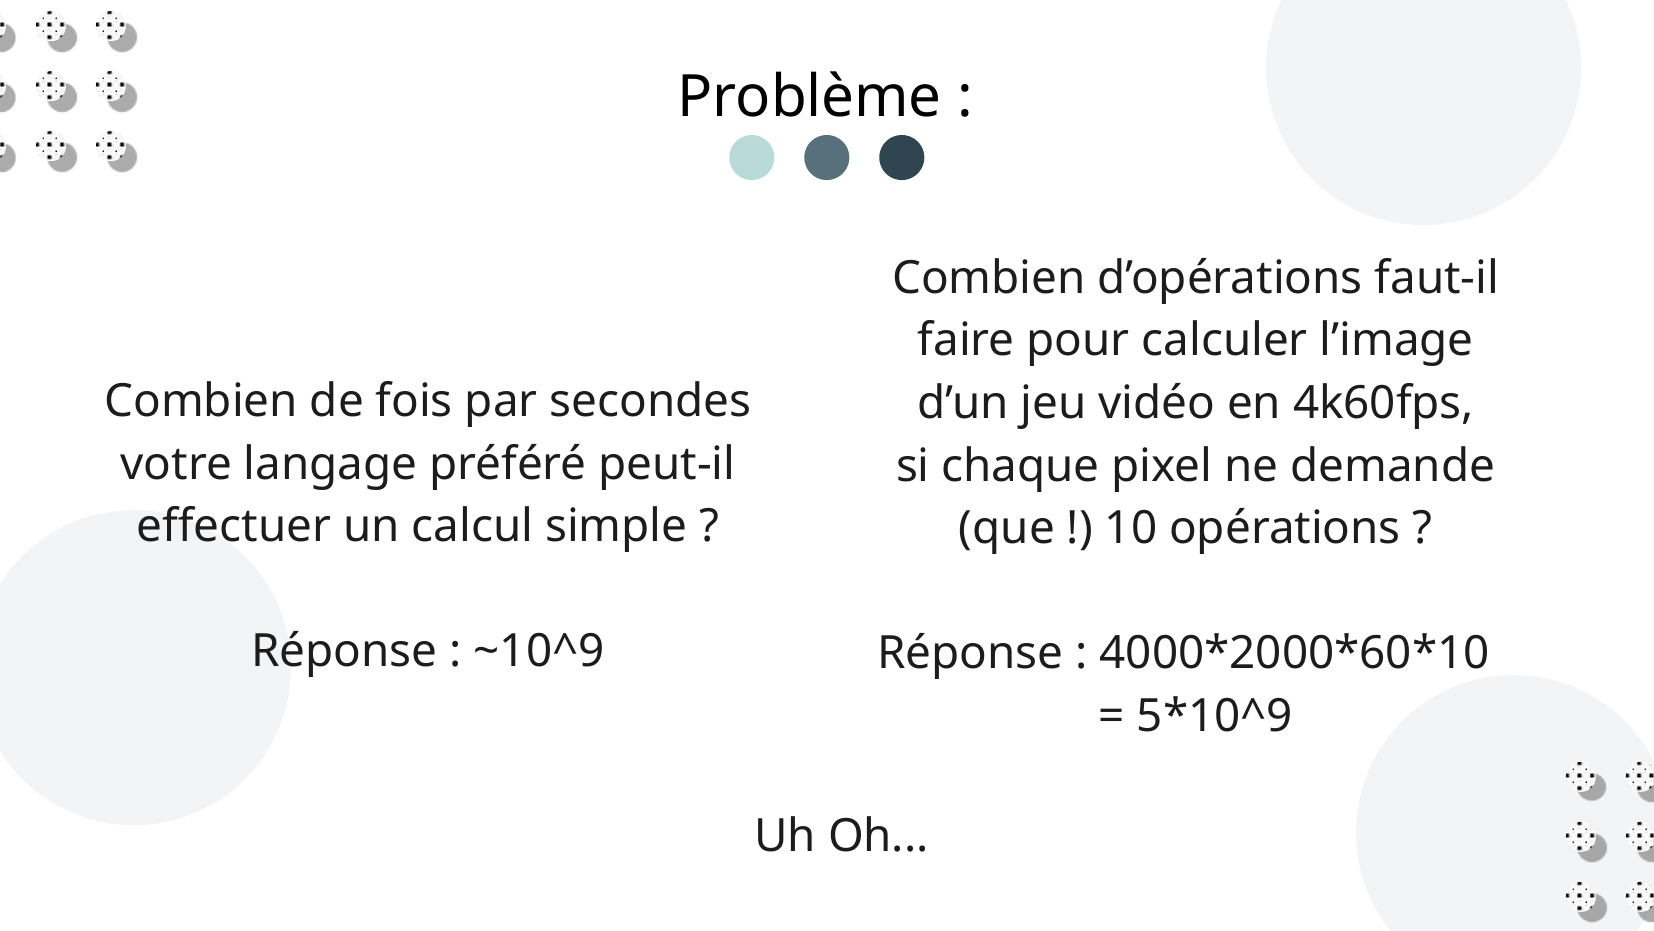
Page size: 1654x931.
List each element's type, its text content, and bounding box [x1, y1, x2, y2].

picture [1625, 761, 1654, 792]
text_box Uh Oh... [501, 794, 1182, 875]
text_box [729, 135, 775, 181]
picture [95, 71, 126, 102]
picture [35, 71, 66, 102]
picture [1625, 881, 1654, 912]
text_box [879, 135, 925, 181]
text_box [804, 135, 850, 181]
picture [35, 131, 67, 162]
picture [0, 74, 6, 99]
picture [1565, 881, 1596, 912]
picture [95, 131, 127, 162]
text_box Problème : [420, 46, 1231, 132]
picture [0, 14, 6, 39]
text_box Combien d’opérations faut-il faire pour calculer l’image d’un jeu vidéo en 4k60fps, si chaque pixel ne demande (que !) 10 opérations ? Réponse : 4000*2000*60*10 = 5*10^9 [856, 236, 1536, 753]
text_box Combien de fois par secondes votre langage préféré peut-il effectuer un calcul simple ? Réponse : ~10^9 [88, 360, 768, 688]
picture [1565, 761, 1596, 792]
picture [0, 134, 7, 159]
picture [1625, 821, 1654, 852]
picture [95, 11, 126, 42]
picture [1565, 821, 1596, 852]
picture [35, 11, 66, 42]
